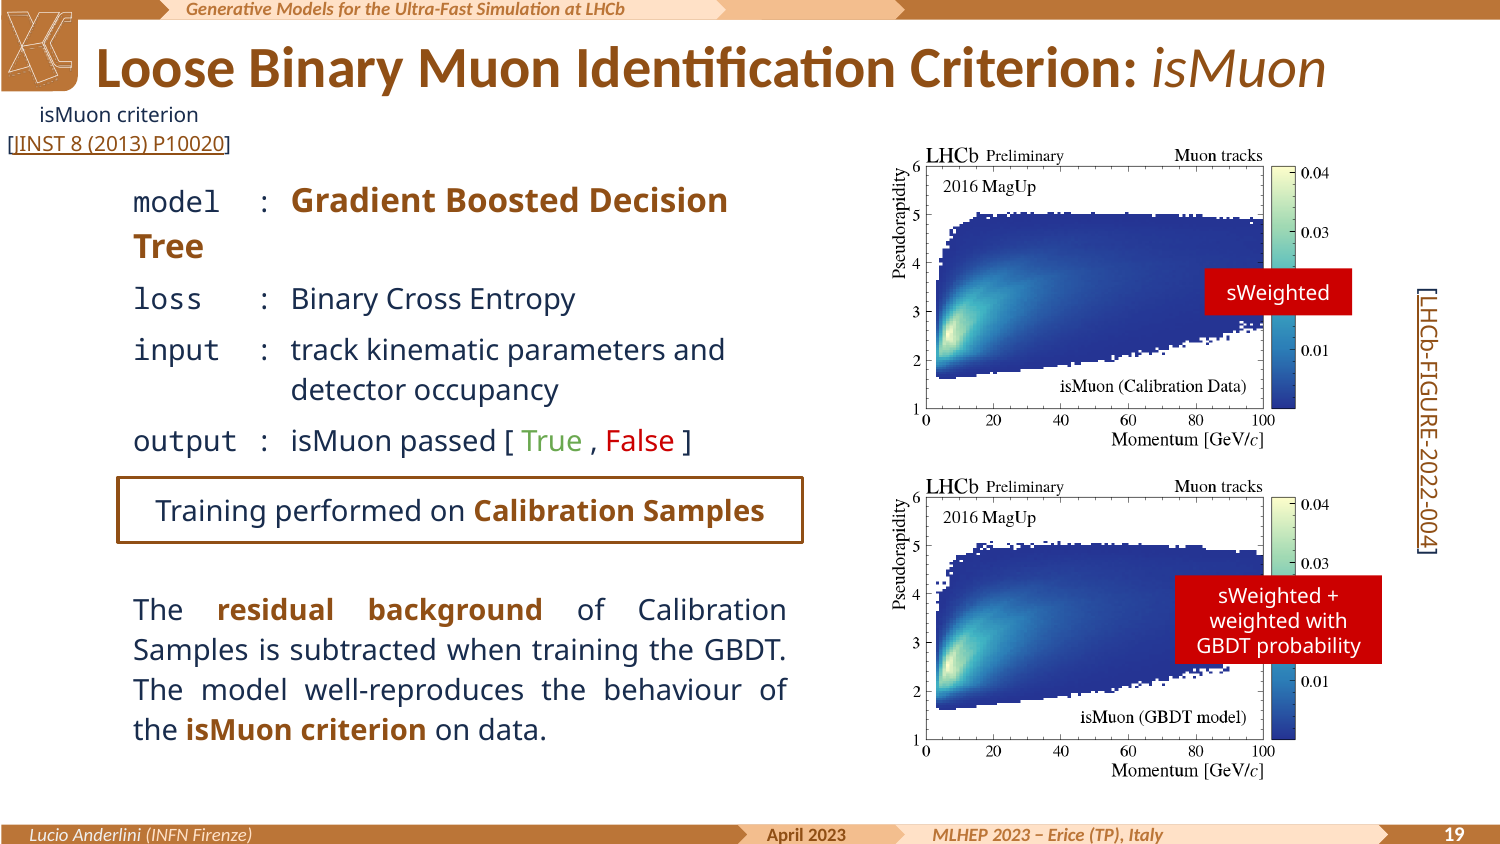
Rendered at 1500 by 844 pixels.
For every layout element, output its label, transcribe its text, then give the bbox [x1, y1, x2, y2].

picture [880, 135, 1341, 461]
text_box [LHCb-FIGURE-2022-004] [1398, 268, 1458, 576]
picture [880, 466, 1341, 792]
text_box model : Gradient Boosted Decision Tree loss : Binary Cross Entropy input : track kinematic parameters and detector occupancy output : isMuon passed [ True , False ] [118, 181, 803, 450]
slide_number <number> [1389, 801, 1480, 844]
text_box sWeighted [1204, 268, 1353, 316]
title Loose Binary Muon Identification Criterion: isMuon [81, 14, 1480, 109]
text_box The residual background of Calibration Samples is subtracted when training the GBDT. The model well-reproduces the behaviour of the isMuon criterion on data. [118, 570, 803, 762]
text_box Training performed on Calibration Samples [118, 477, 803, 543]
text_box sWeighted + weighted with GBDT probability [1175, 575, 1382, 664]
text_box isMuon criterion [JINST 8 (2013) P10020] [0, 88, 253, 169]
